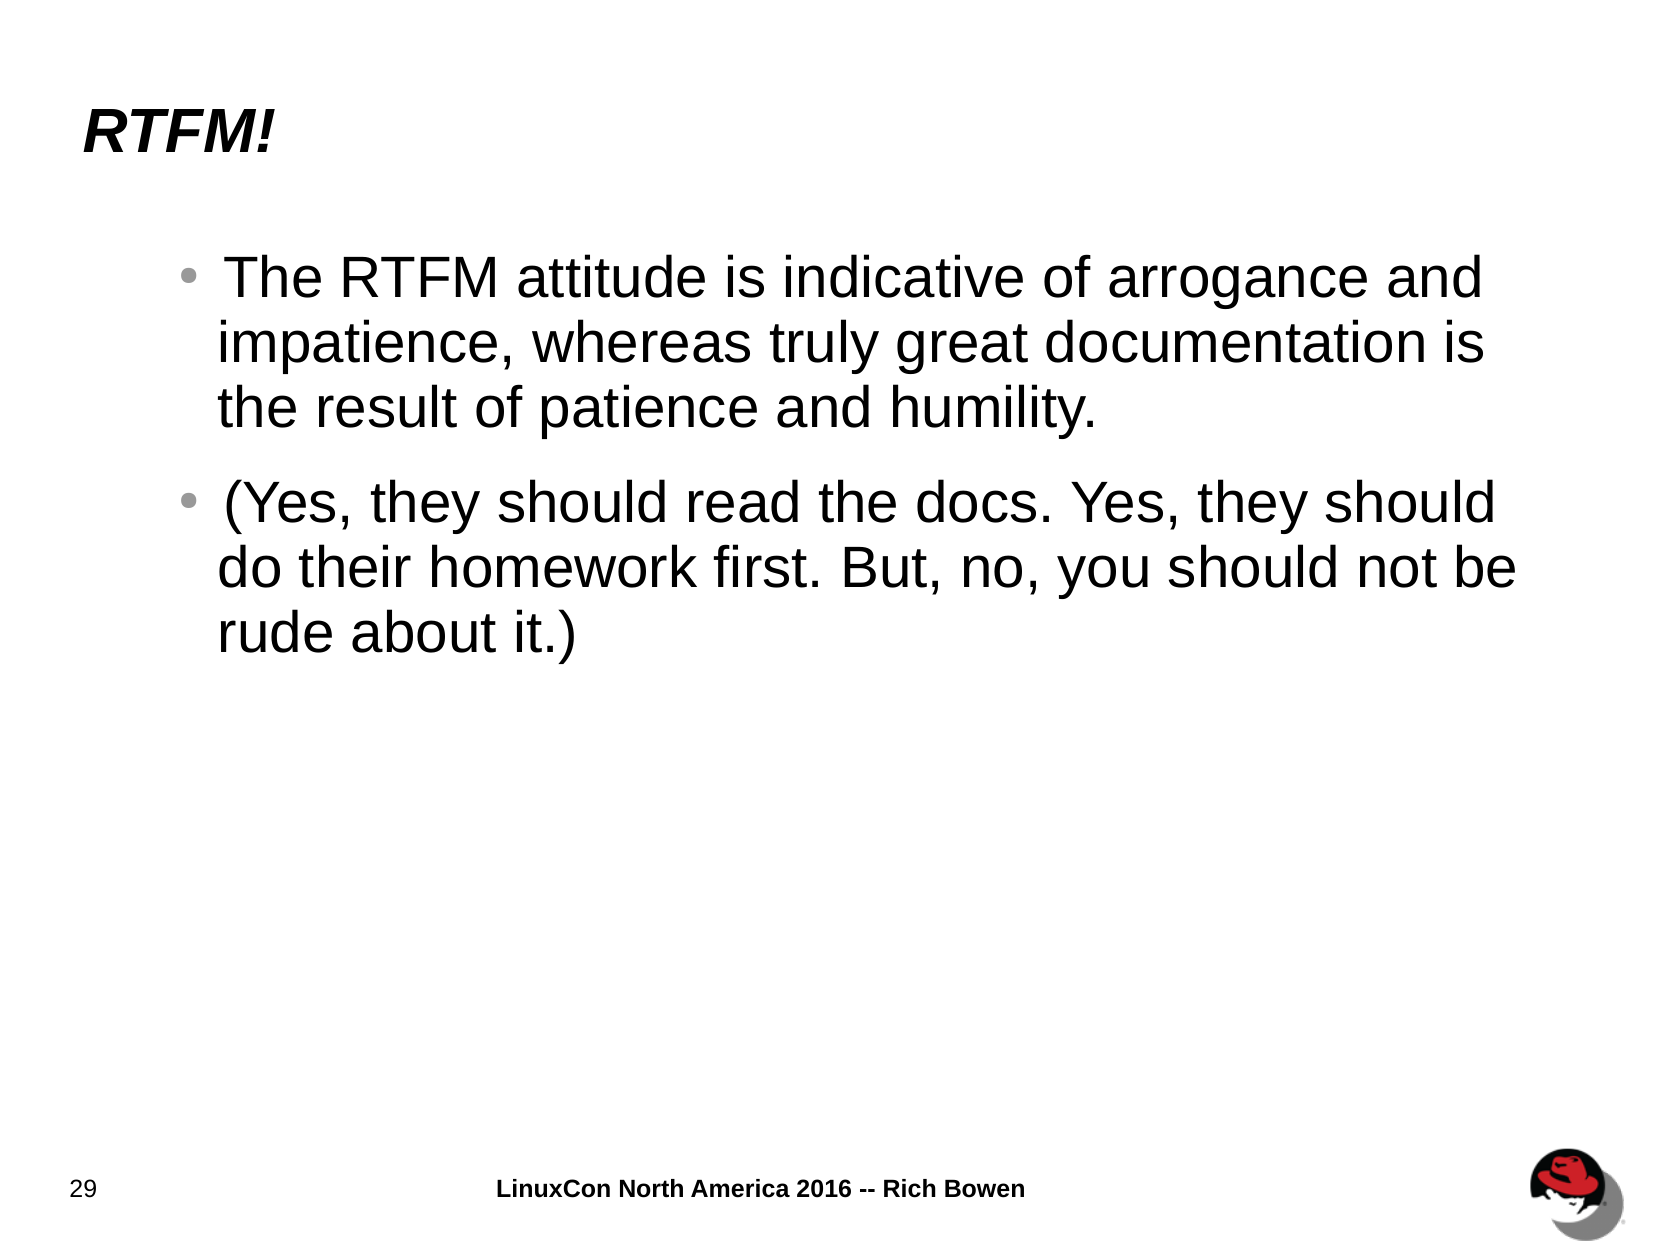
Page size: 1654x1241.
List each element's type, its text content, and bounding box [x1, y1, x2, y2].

list The RTFM attitude is indicative of arrogance and impatience, whereas truly great documentation is the result of patience and humility. (Yes, they should read the docs. Yes, they should do their homework first. But, no, you should not be rude about it.) [86, 244, 1576, 1039]
picture [1529, 1146, 1613, 1224]
title RTFM! [82, 37, 1571, 226]
